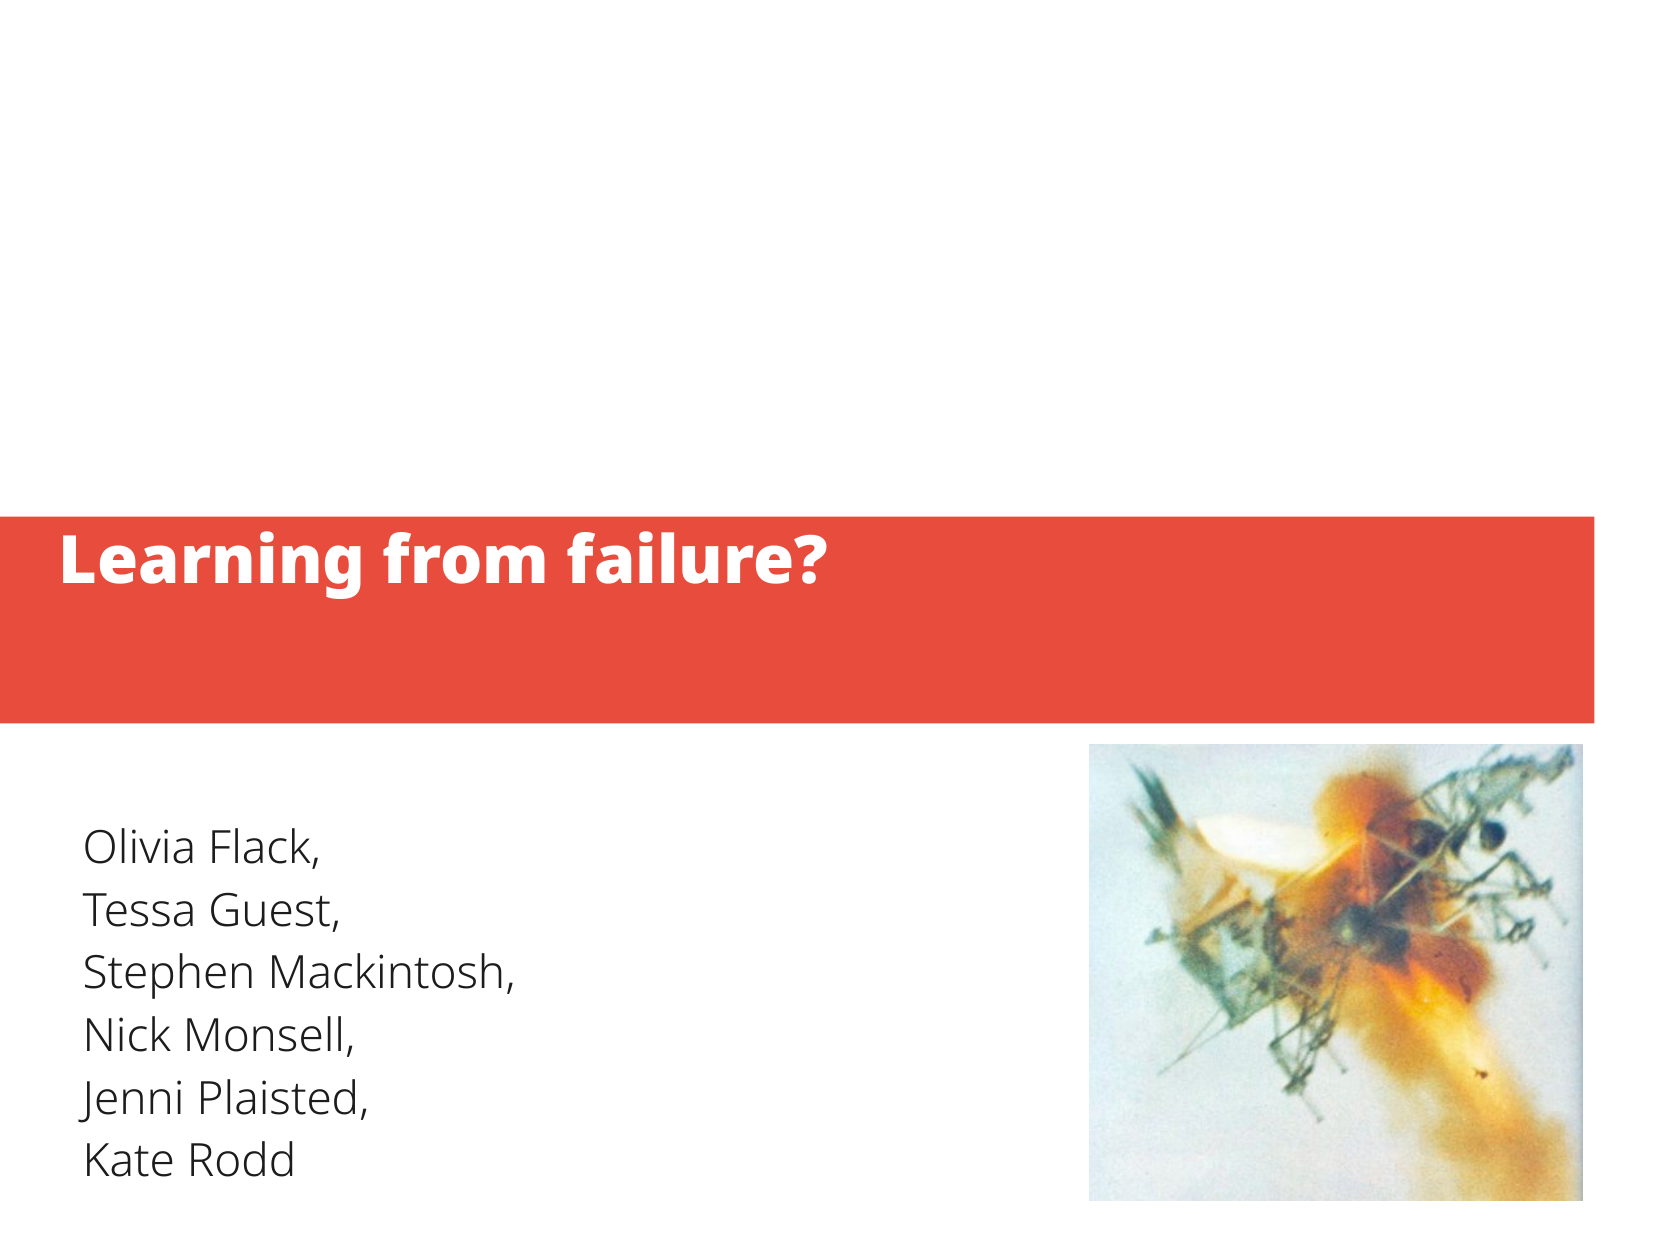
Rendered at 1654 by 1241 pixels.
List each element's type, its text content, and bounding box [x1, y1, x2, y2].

picture [1089, 744, 1583, 1201]
title Learning from failure? [59, 546, 1595, 694]
subtitle Olivia Flack, Tessa Guest, Stephen Mackintosh, Nick Monsell, Jenni Plaisted, Kate Rodd [82, 814, 739, 1158]
